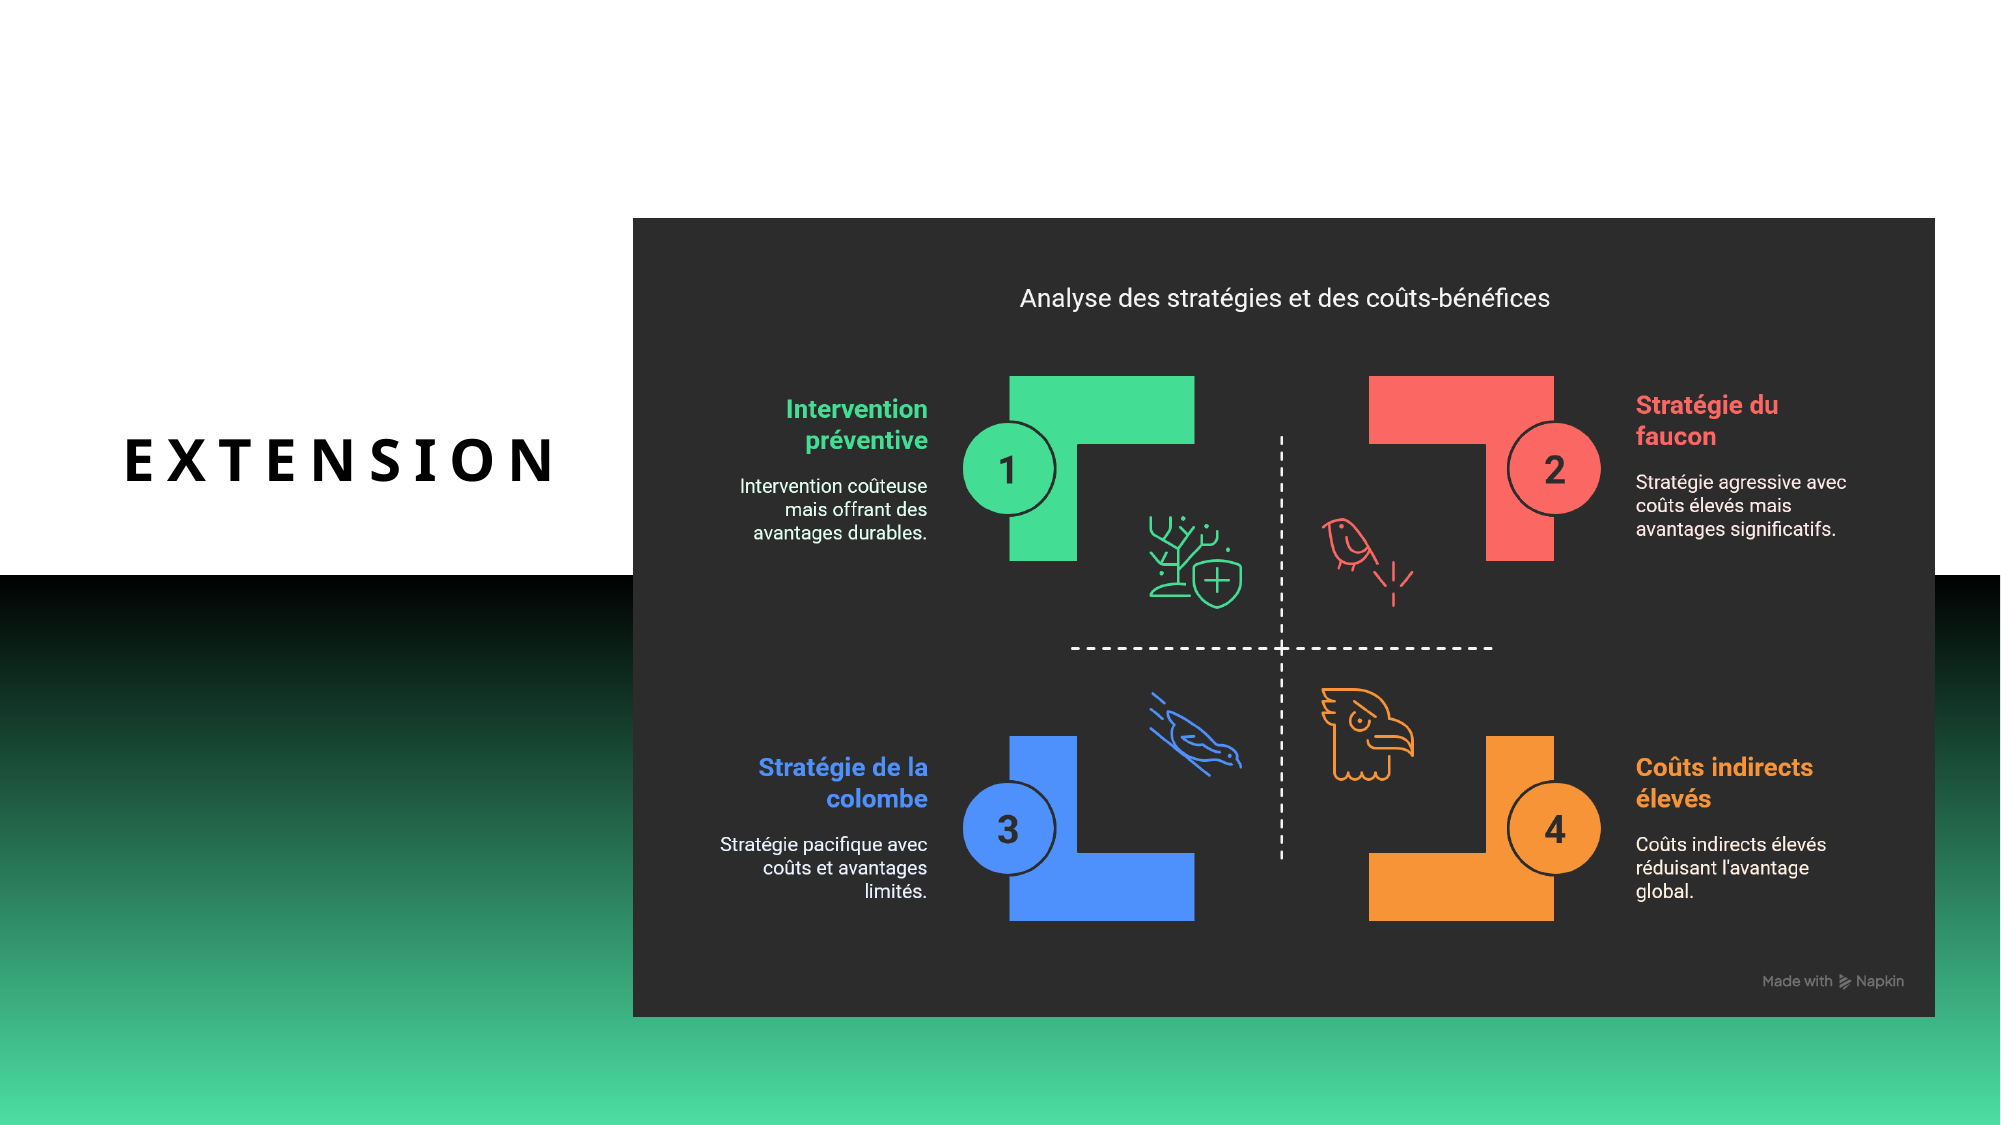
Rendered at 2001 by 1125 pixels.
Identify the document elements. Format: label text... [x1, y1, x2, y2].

title extension [107, 312, 633, 501]
picture [633, 218, 1935, 1017]
